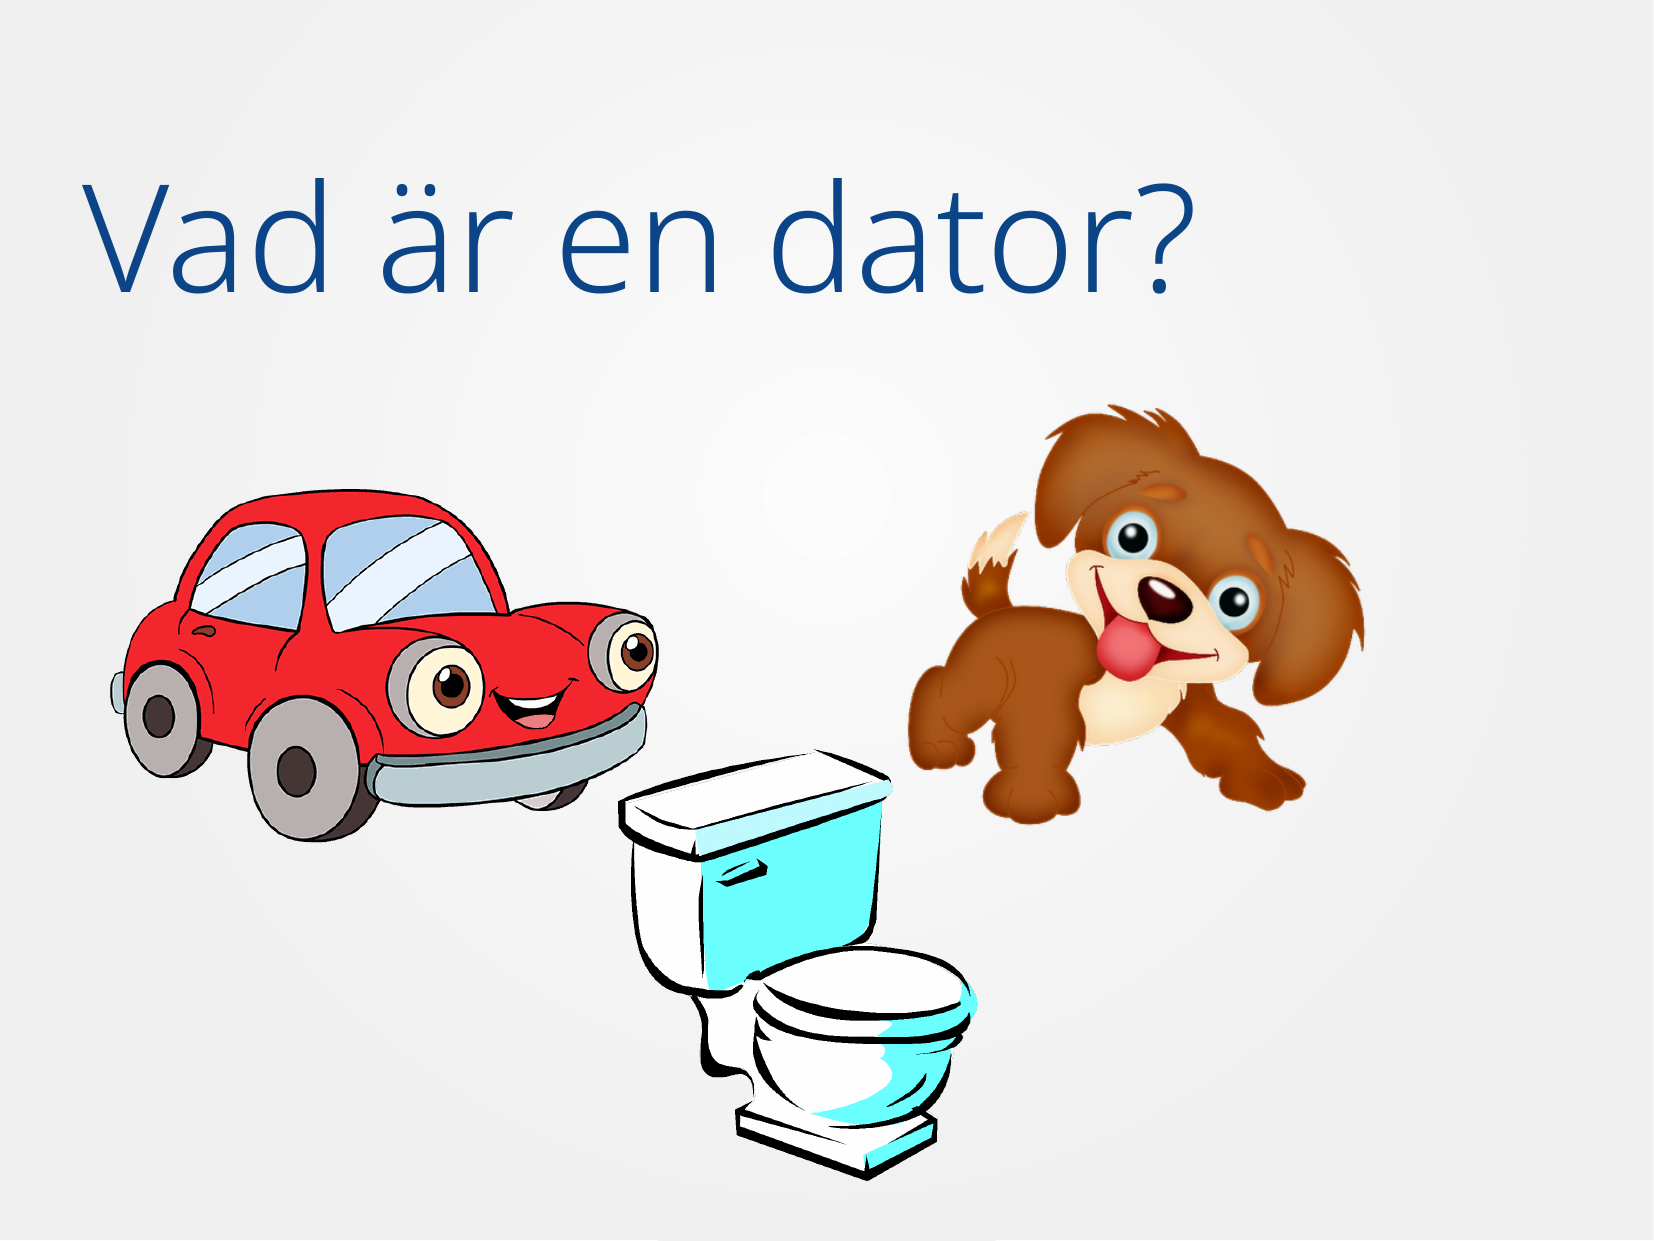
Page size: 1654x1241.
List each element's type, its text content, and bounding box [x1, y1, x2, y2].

picture [82, 380, 1371, 1181]
title Vad är en dator? [82, 80, 1654, 337]
